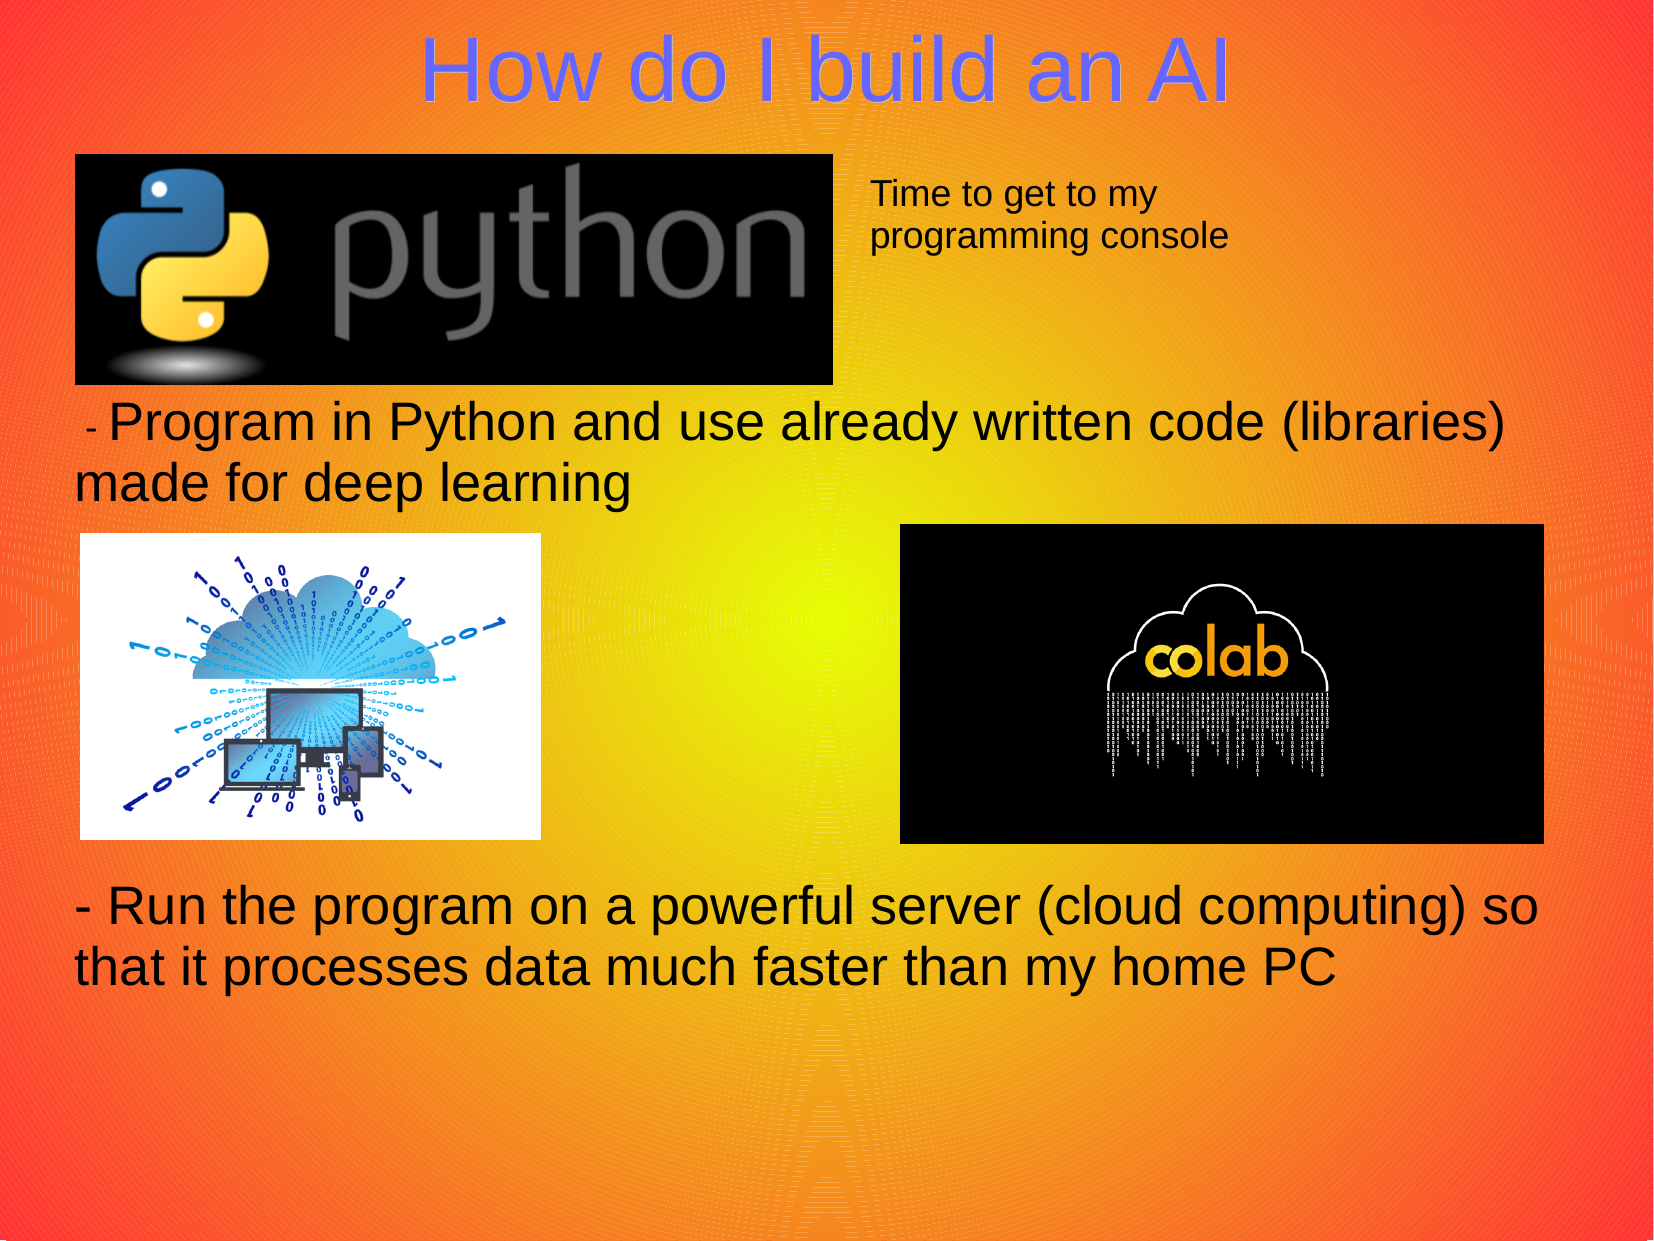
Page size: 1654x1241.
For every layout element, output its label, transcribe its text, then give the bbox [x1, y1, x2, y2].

text_box Time to get to my programming console [855, 165, 1381, 264]
picture [75, 154, 833, 385]
title How do I build an AI [83, 4, 1572, 135]
text_box - Program in Python and use already written code (libraries) made for deep learning - Run the program on a powerful server (cloud computing) so that it processes data much faster than my home PC [60, 384, 1561, 1005]
picture [900, 524, 1544, 844]
picture [80, 533, 541, 841]
